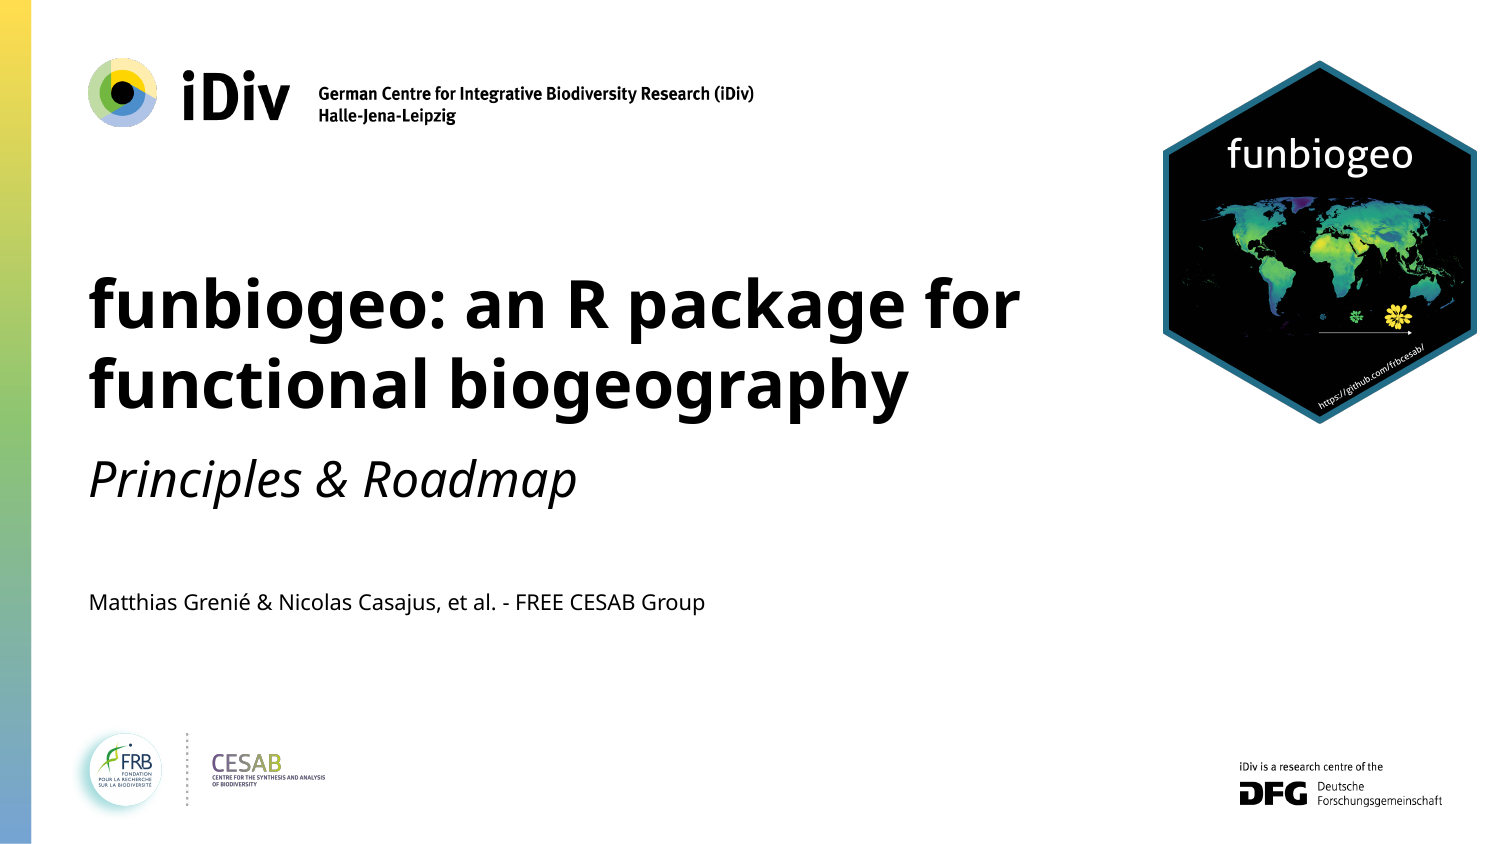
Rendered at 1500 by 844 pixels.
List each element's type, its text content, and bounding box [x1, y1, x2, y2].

list Principles & Roadmap [88, 447, 1211, 566]
list Matthias Grenié & Nicolas Casajus, et al. - FREE CESAB Group [88, 588, 1211, 664]
list funbiogeo: an R package for functional biogeography [88, 244, 1163, 422]
picture [0, 0, 1500, 844]
